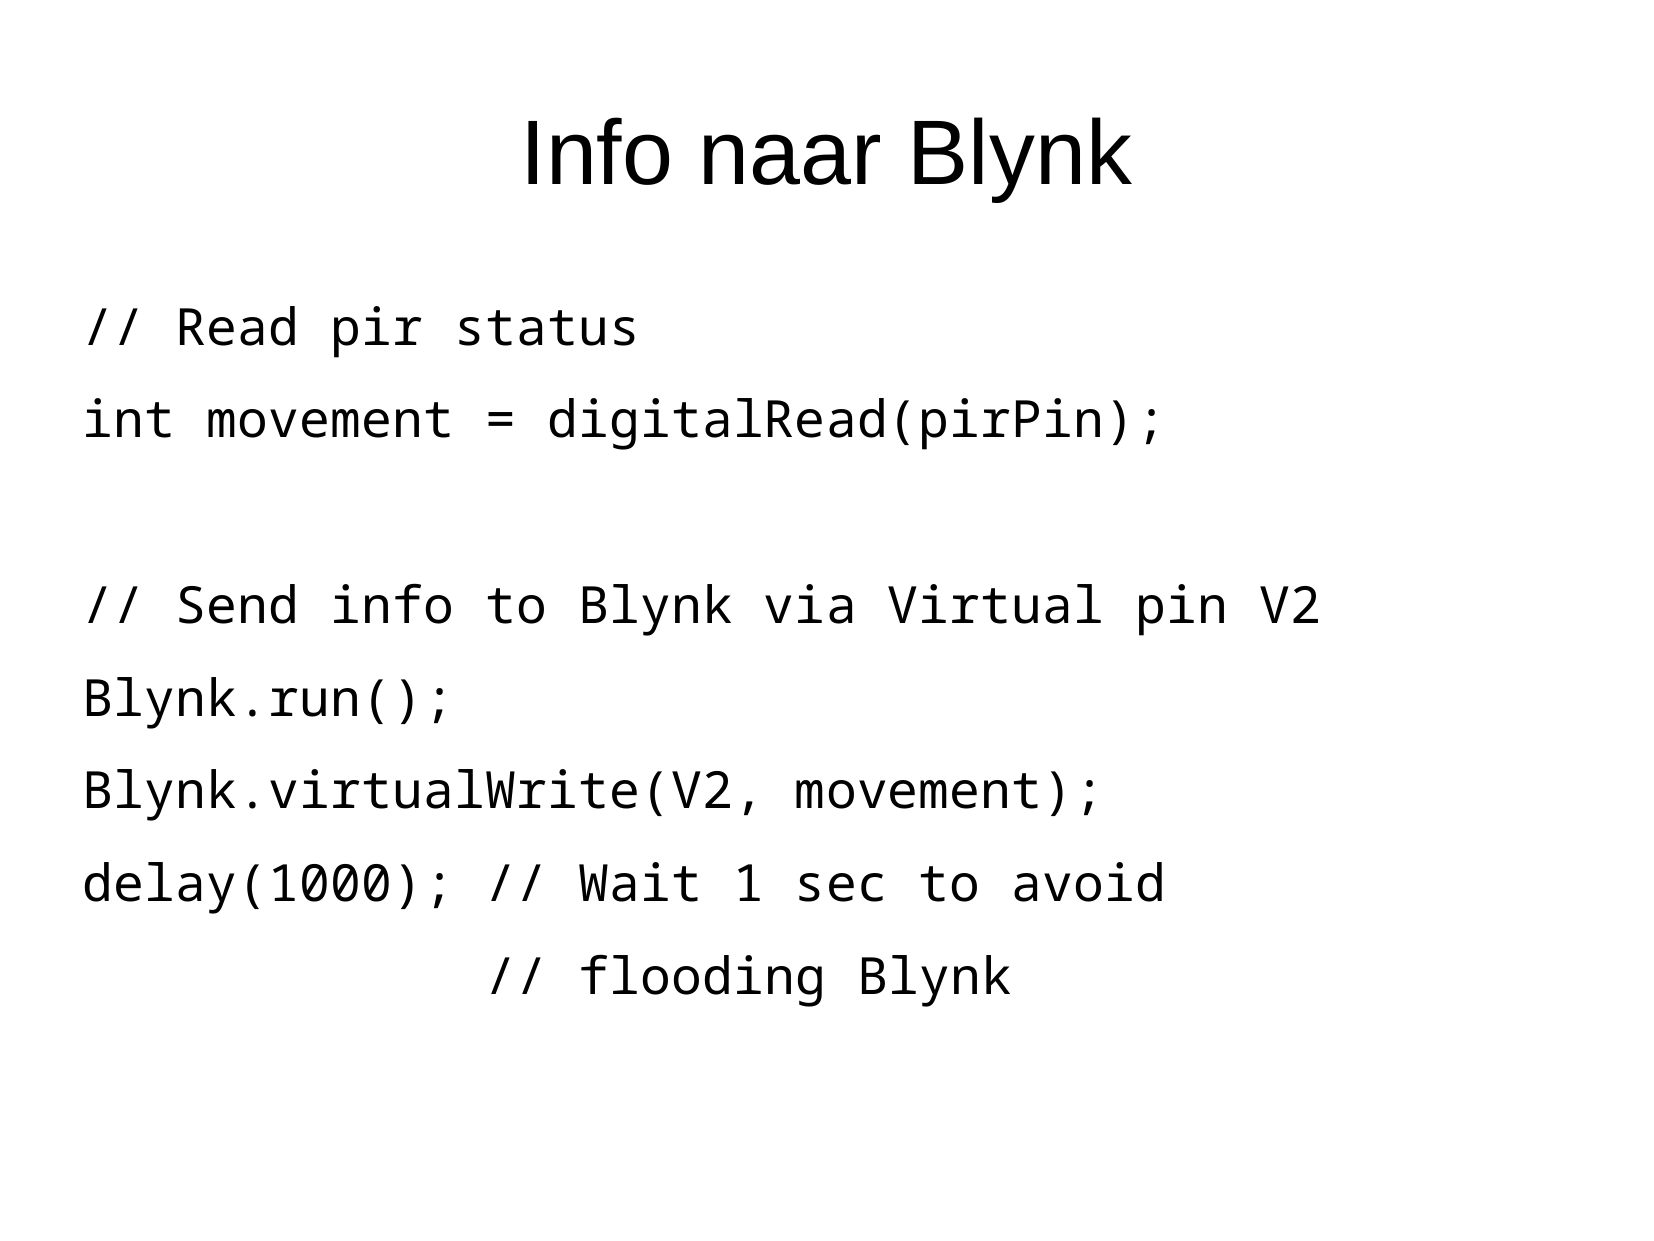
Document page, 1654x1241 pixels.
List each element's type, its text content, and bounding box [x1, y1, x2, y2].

list // Read pir status int movement = digitalRead(pirPin); // Send info to Blynk via Virtual pin V2 Blynk.run(); Blynk.virtualWrite(V2, movement); delay(1000); // Wait 1 sec to avoid // flooding Blynk [82, 290, 1571, 1010]
title Info naar Blynk [82, 49, 1571, 257]
